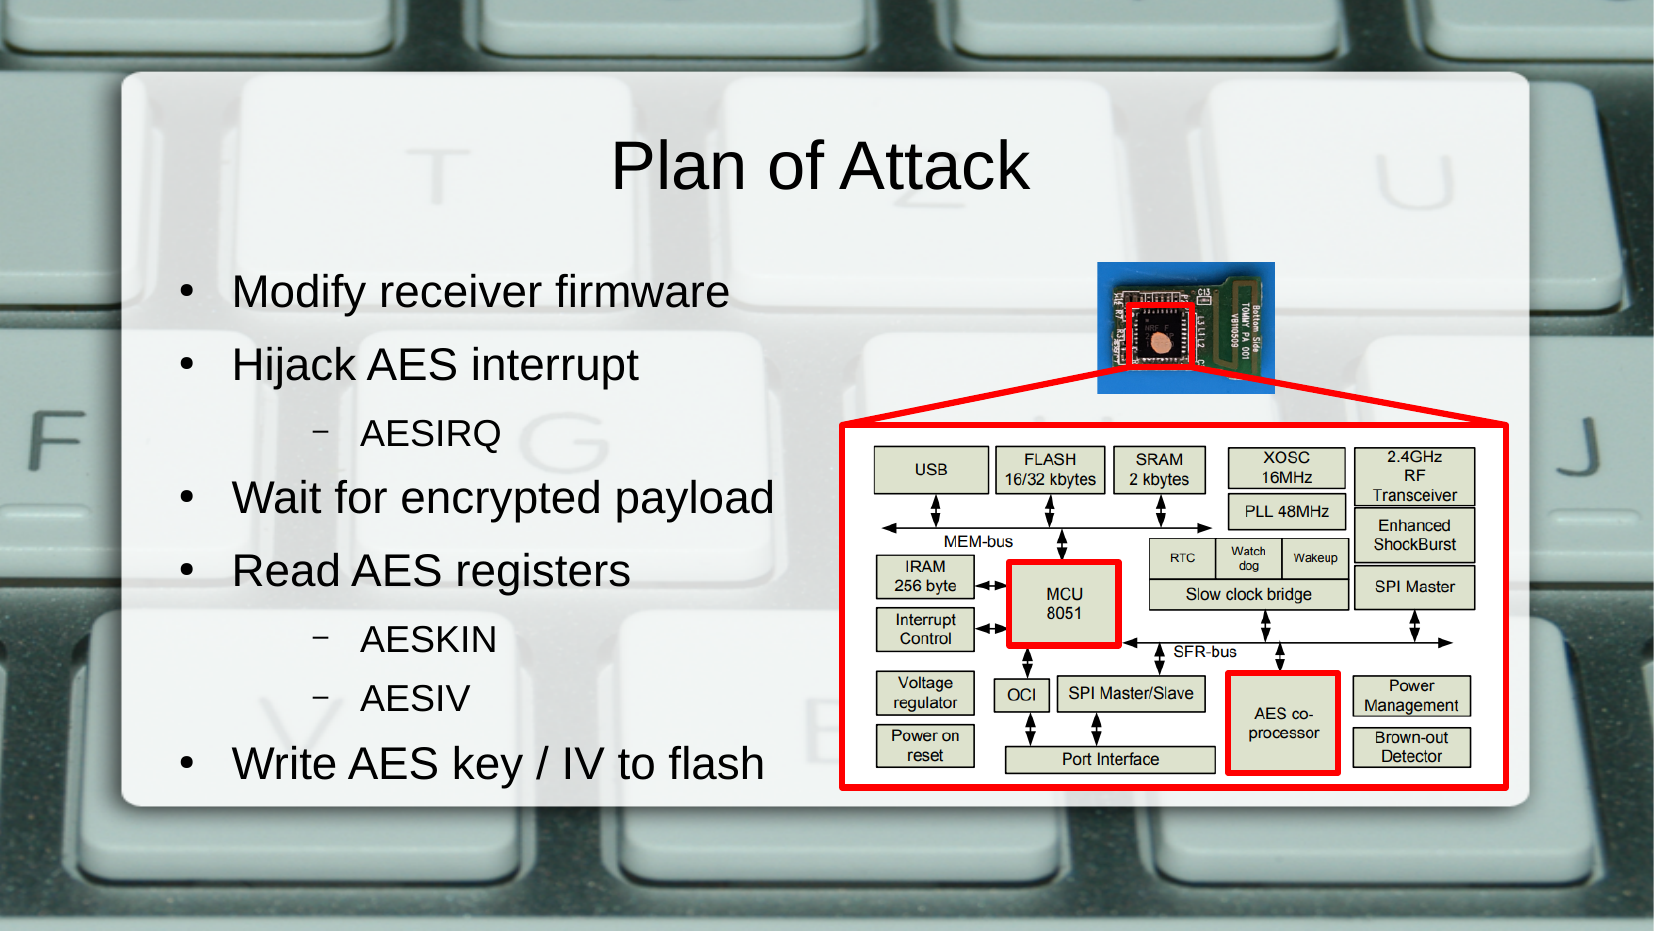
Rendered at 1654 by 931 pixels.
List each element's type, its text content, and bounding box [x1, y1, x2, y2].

picture [0, 0, 1654, 931]
list Modify receiver firmware Hijack AES interrupt AESIRQ Wait for encrypted payload Read AES registers AESKIN AESIV Write AES key / IV to flash [147, 265, 811, 806]
title Plan of Attack [135, 88, 1506, 244]
